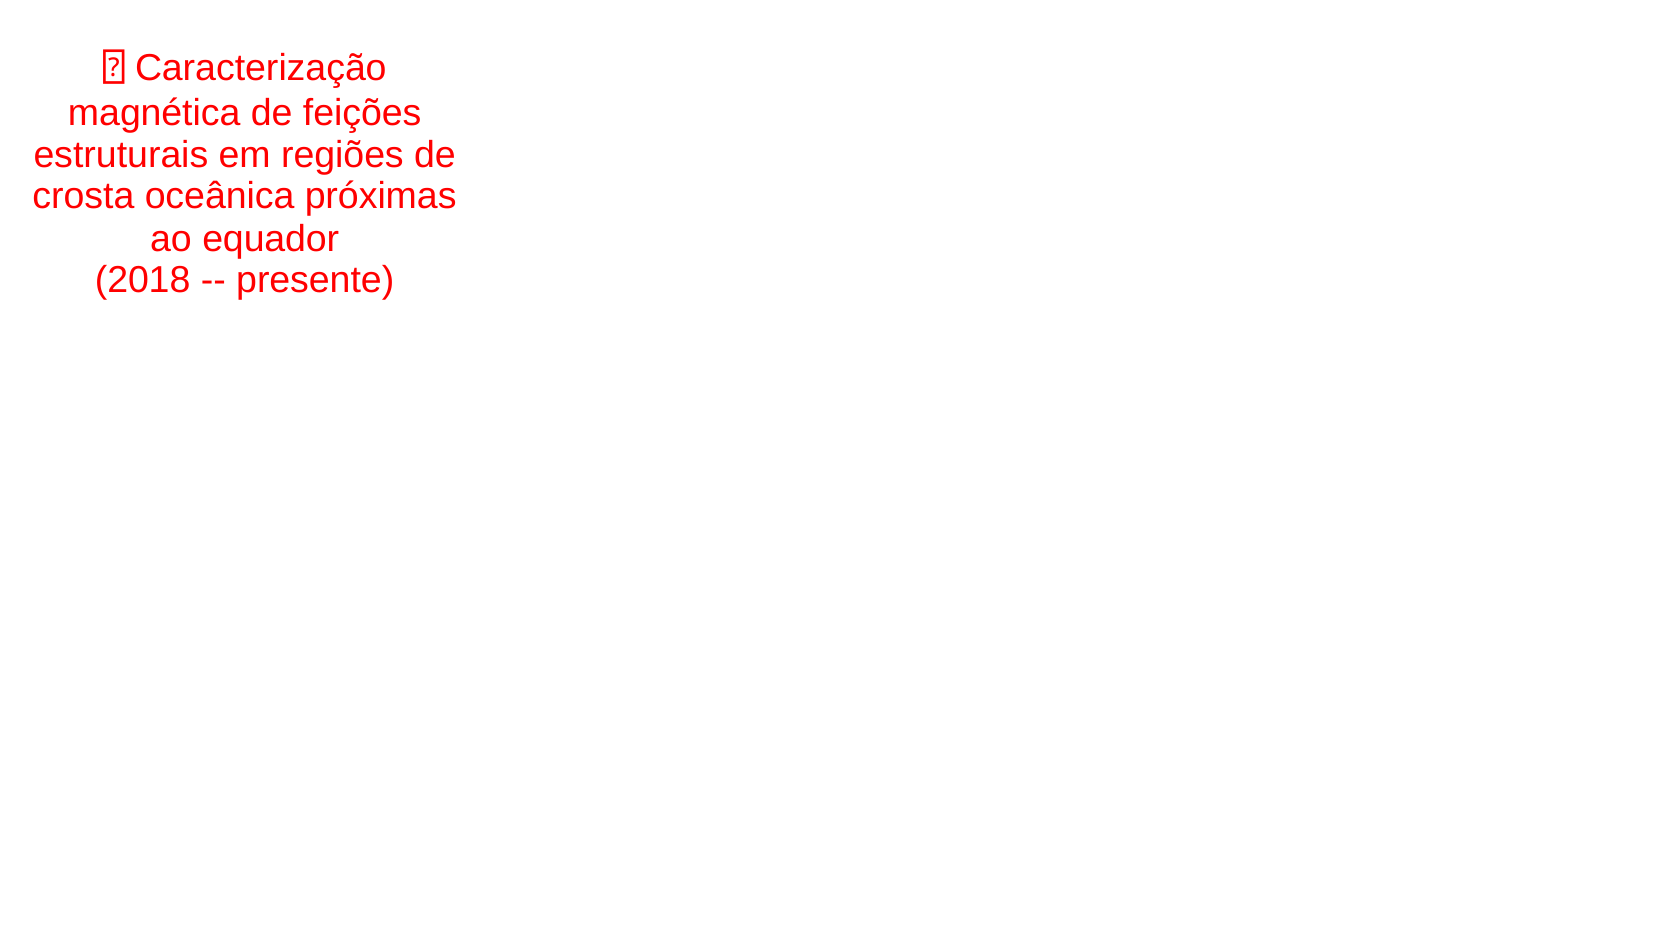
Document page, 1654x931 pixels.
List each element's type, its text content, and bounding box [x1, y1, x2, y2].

text_box ⍰ Caracterização magnética de feições estruturais em regiões de crosta oceânica próximas ao equador (2018 -- presente) [17, 32, 508, 314]
